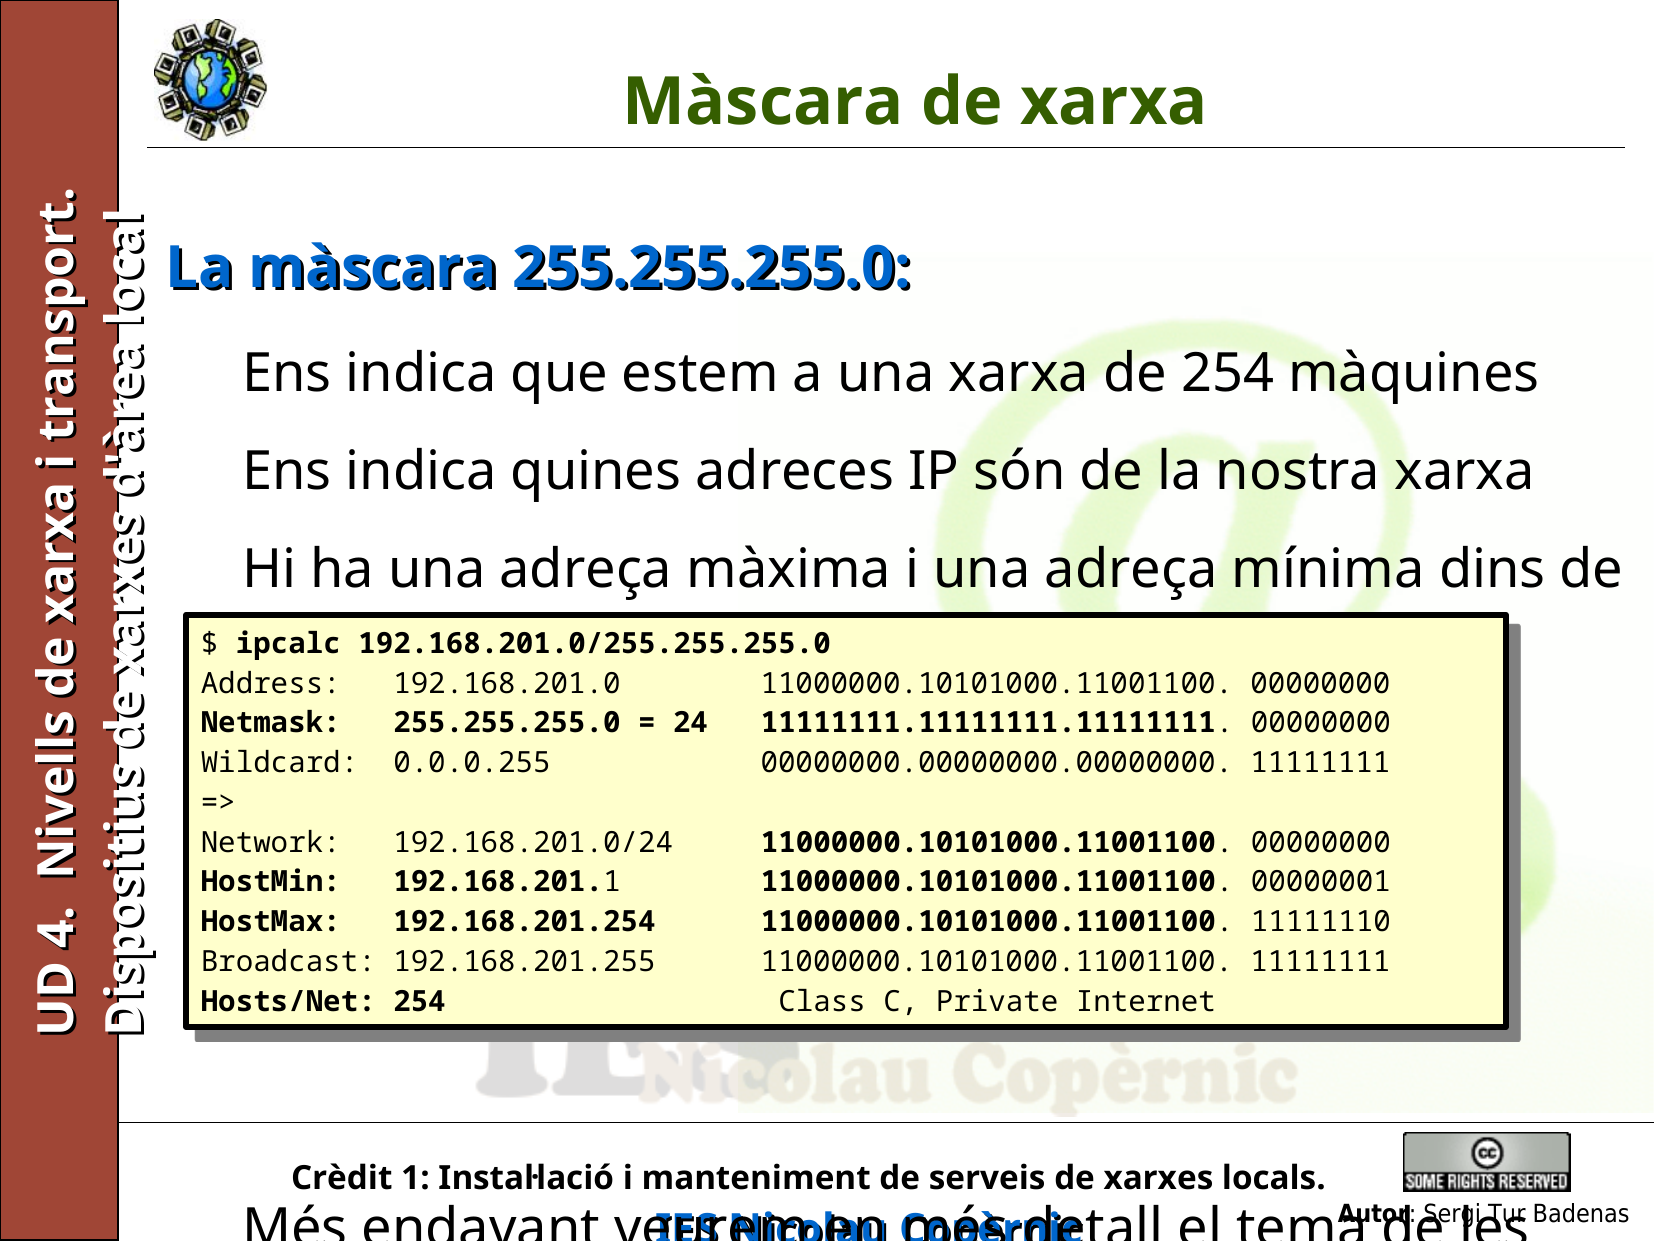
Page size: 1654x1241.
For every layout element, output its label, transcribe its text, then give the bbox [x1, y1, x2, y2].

title Màscara de xarxa [171, 56, 1654, 141]
list La màscara 255.255.255.0: Ens indica que estem a una xarxa de 254 màquines Ens indica quines adreces IP són de la nostra xarxa Hi ha una adreça màxima i una adreça mínima dins de la xarxa Més endavant veurem en més detall el tema de les subxarxes [147, 225, 1636, 1099]
picture [1403, 1132, 1571, 1192]
picture [154, 19, 268, 142]
picture [466, 252, 1654, 1117]
text_box $ ipcalc 192.168.201.0/255.255.255.0 Address: 192.168.201.0 11000000.10101000.11001100. 00000000 Netmask: 255.255.255.0 = 24 11111111.11111111.11111111. 00000000 Wildcard: 0.0.0.255 00000000.00000000.00000000. 11111111 => Network: 192.168.201.0/24 11000000.10101000.11001100. 00000000 HostMin: 192.168.201.1 11000000.10101000.11001100. 00000001 HostMax: 192.168.201.254 11000000.10101000.11001100. 11111110 Broadcast: 192.168.201.255 11000000.10101000.11001100. 11111111 Hosts/Net: 254 Class C, Private Internet [186, 614, 1506, 945]
